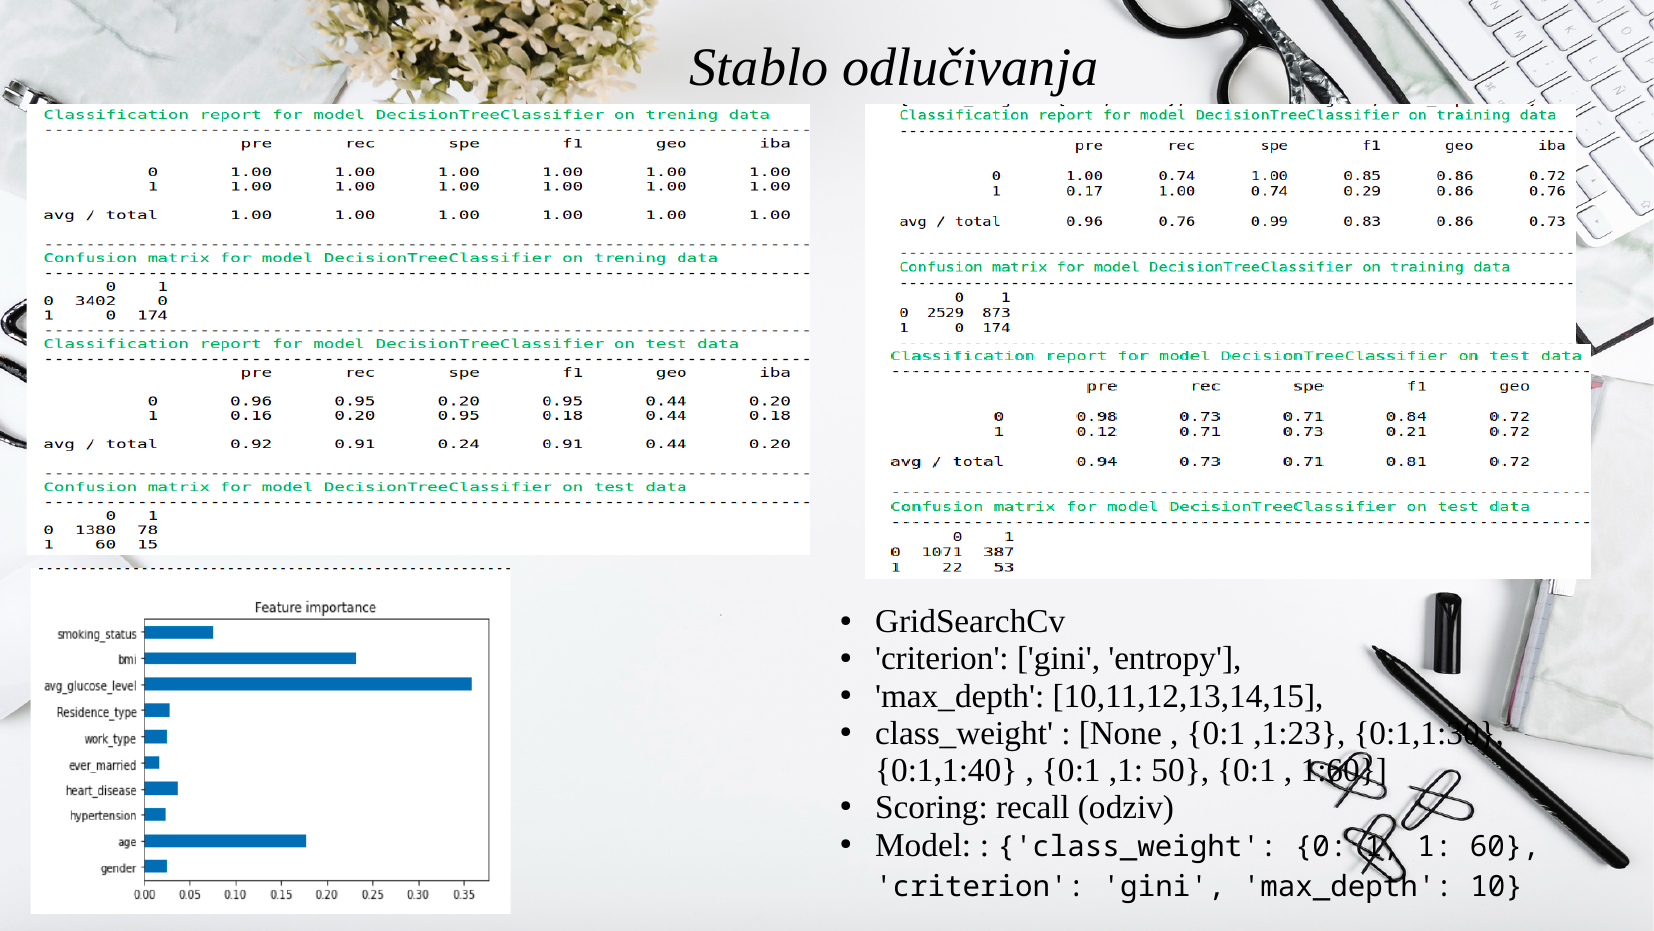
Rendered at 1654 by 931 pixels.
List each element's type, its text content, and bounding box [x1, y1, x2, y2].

picture [0, 0, 1654, 931]
text_box Stablo odlučivanja [675, 30, 1291, 166]
text_box GridSearchCv 'criterion': ['gini', 'entropy'], 'max_depth': [10,11,12,13,14,15], class_weight' : [None , {0:1 ,1:23}, {0:1,1:30},{0:1,1:40} , {0:1 ,1: 50}, {0:1 , 1:60}] Scoring: recall (odziv) Model: : {'class_weight': {0: 1, 1: 60}, 'criterion': 'gini', 'max_depth': 10} [825, 595, 1561, 931]
